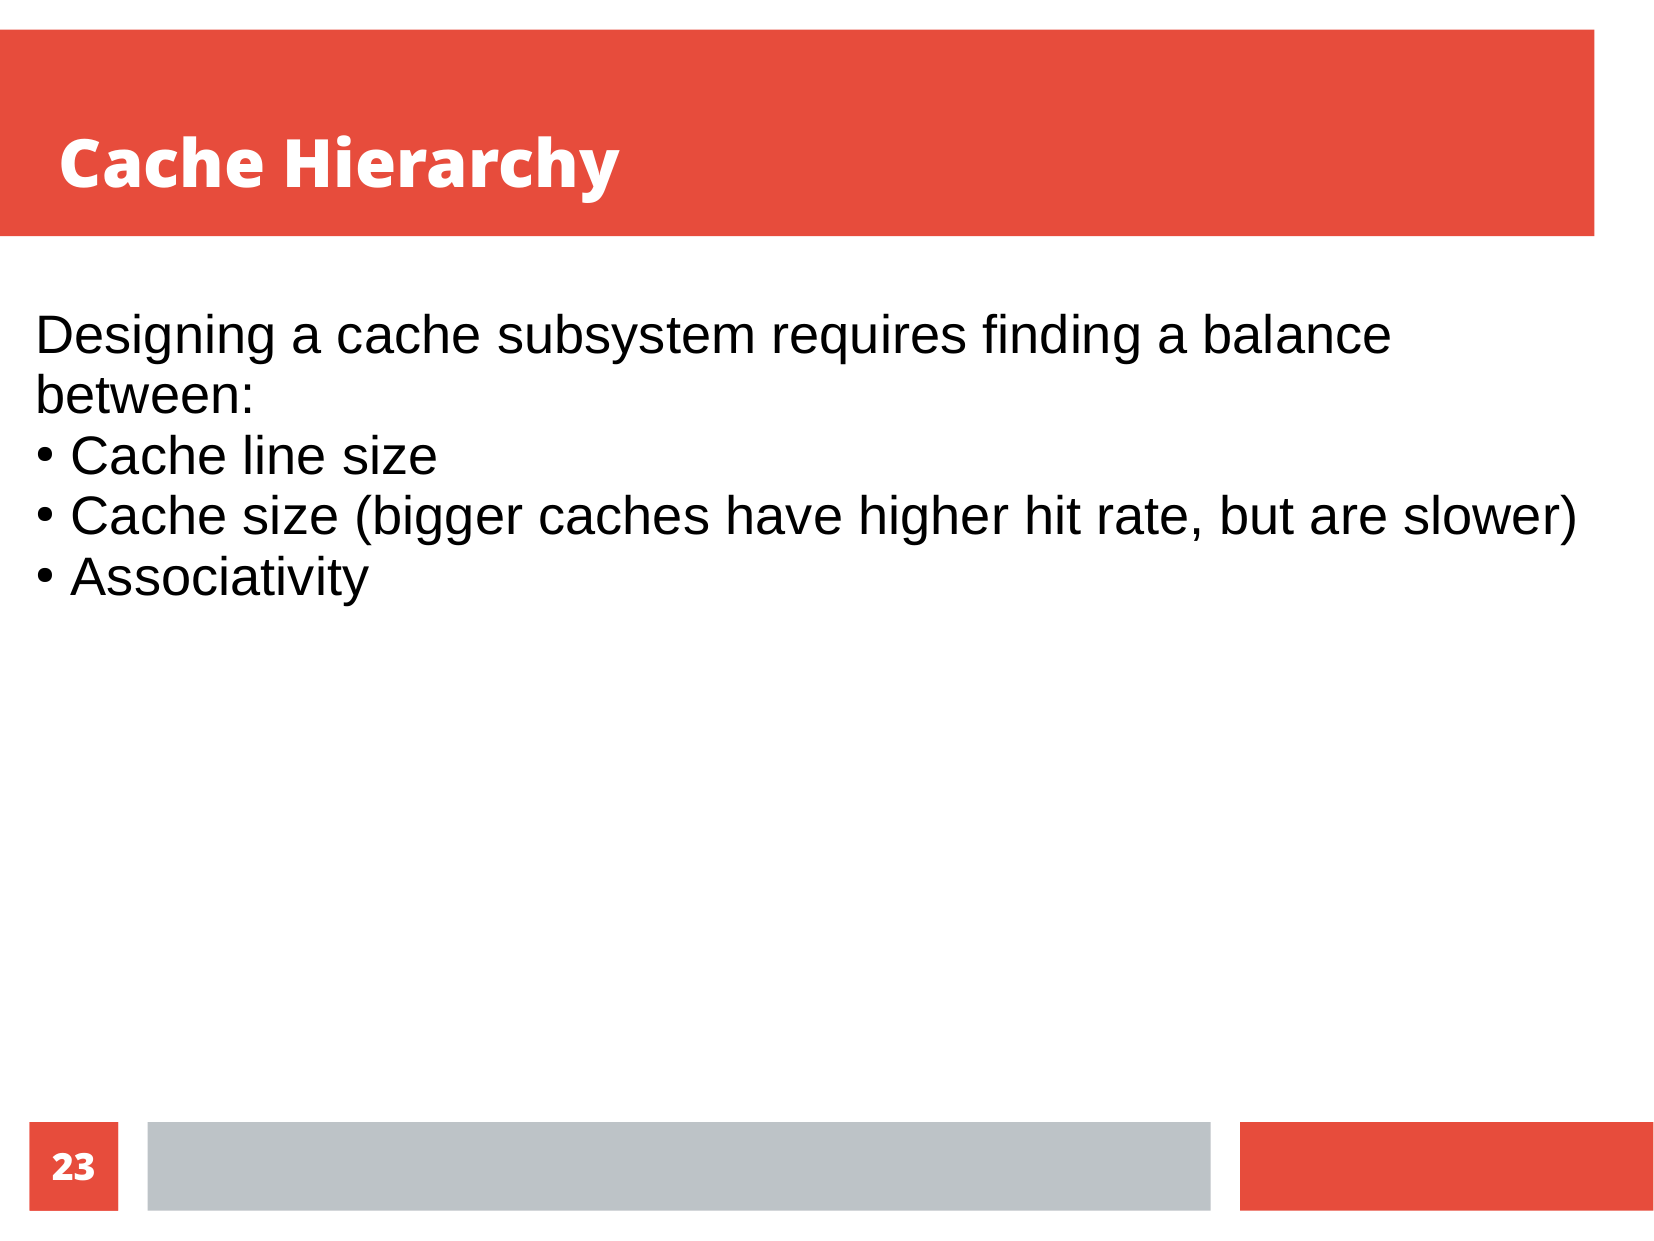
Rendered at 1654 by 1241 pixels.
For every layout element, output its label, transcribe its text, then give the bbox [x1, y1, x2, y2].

text_box Designing a cache subsystem requires finding a balance between: Cache line size Cache size (bigger caches have higher hit rate, but are slower) Associativity [35, 304, 1595, 925]
title Cache Hierarchy [59, 59, 1595, 207]
